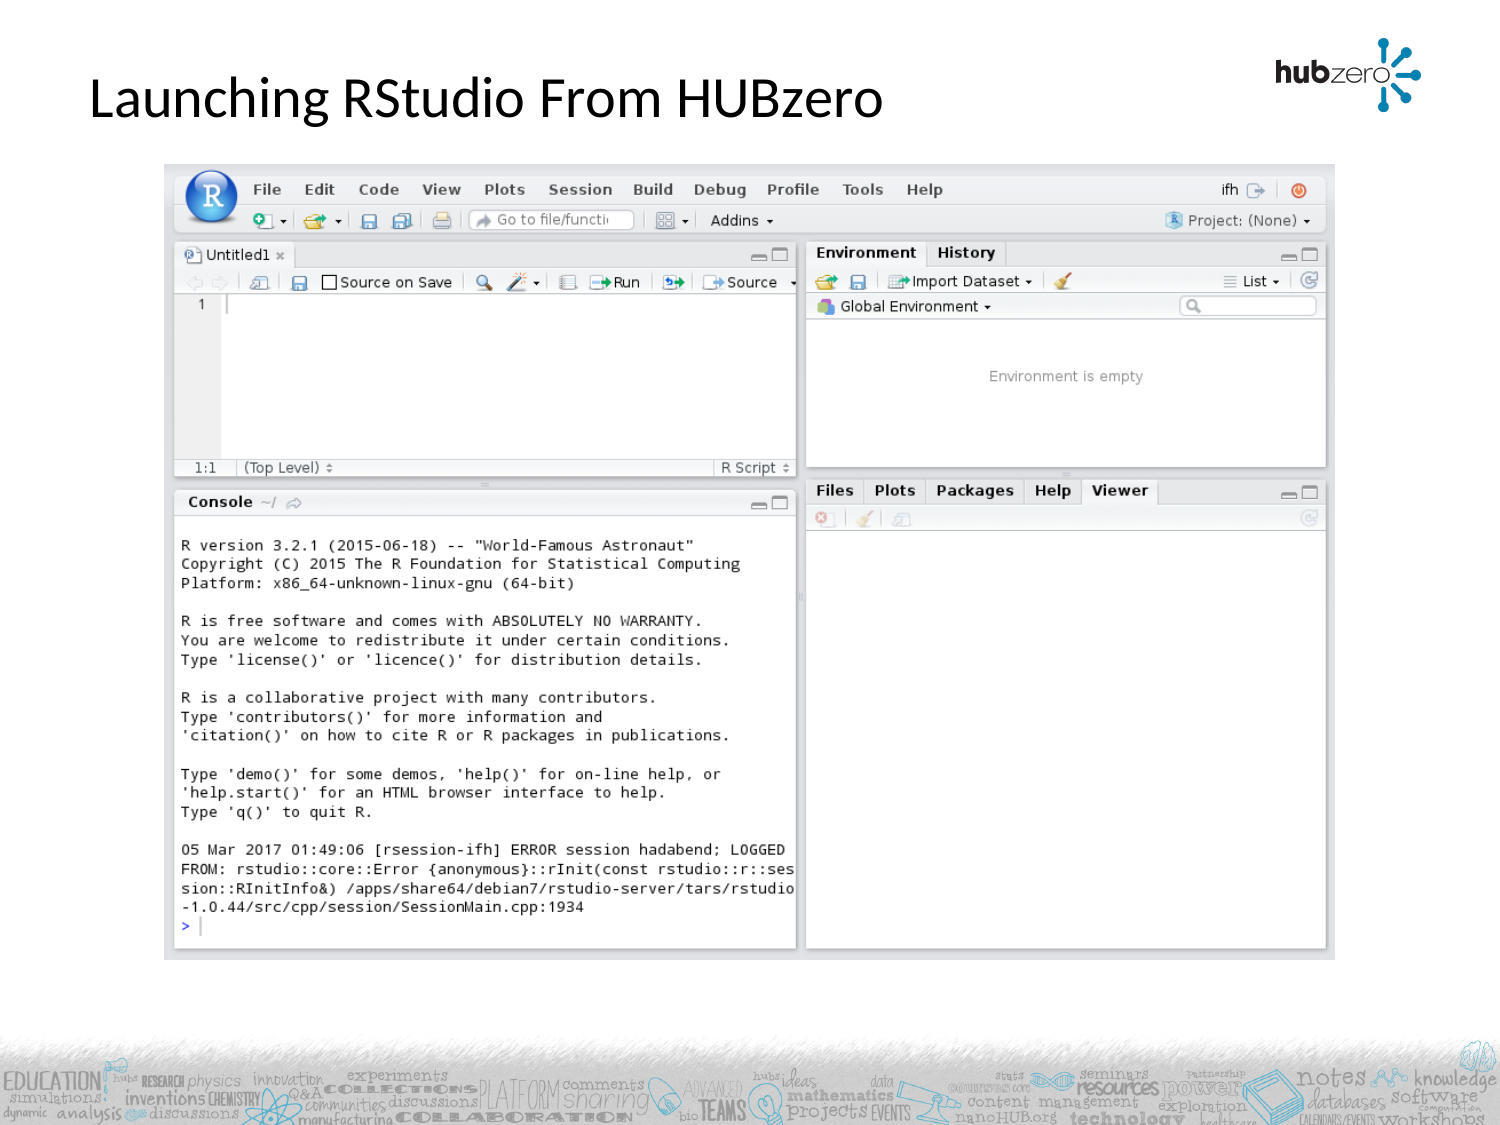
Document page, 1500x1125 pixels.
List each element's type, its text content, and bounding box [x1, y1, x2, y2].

picture [0, 1034, 1500, 1125]
title Launching RStudio From HUBzero [75, 44, 1426, 144]
picture [164, 164, 1335, 961]
picture [1272, 35, 1424, 44]
